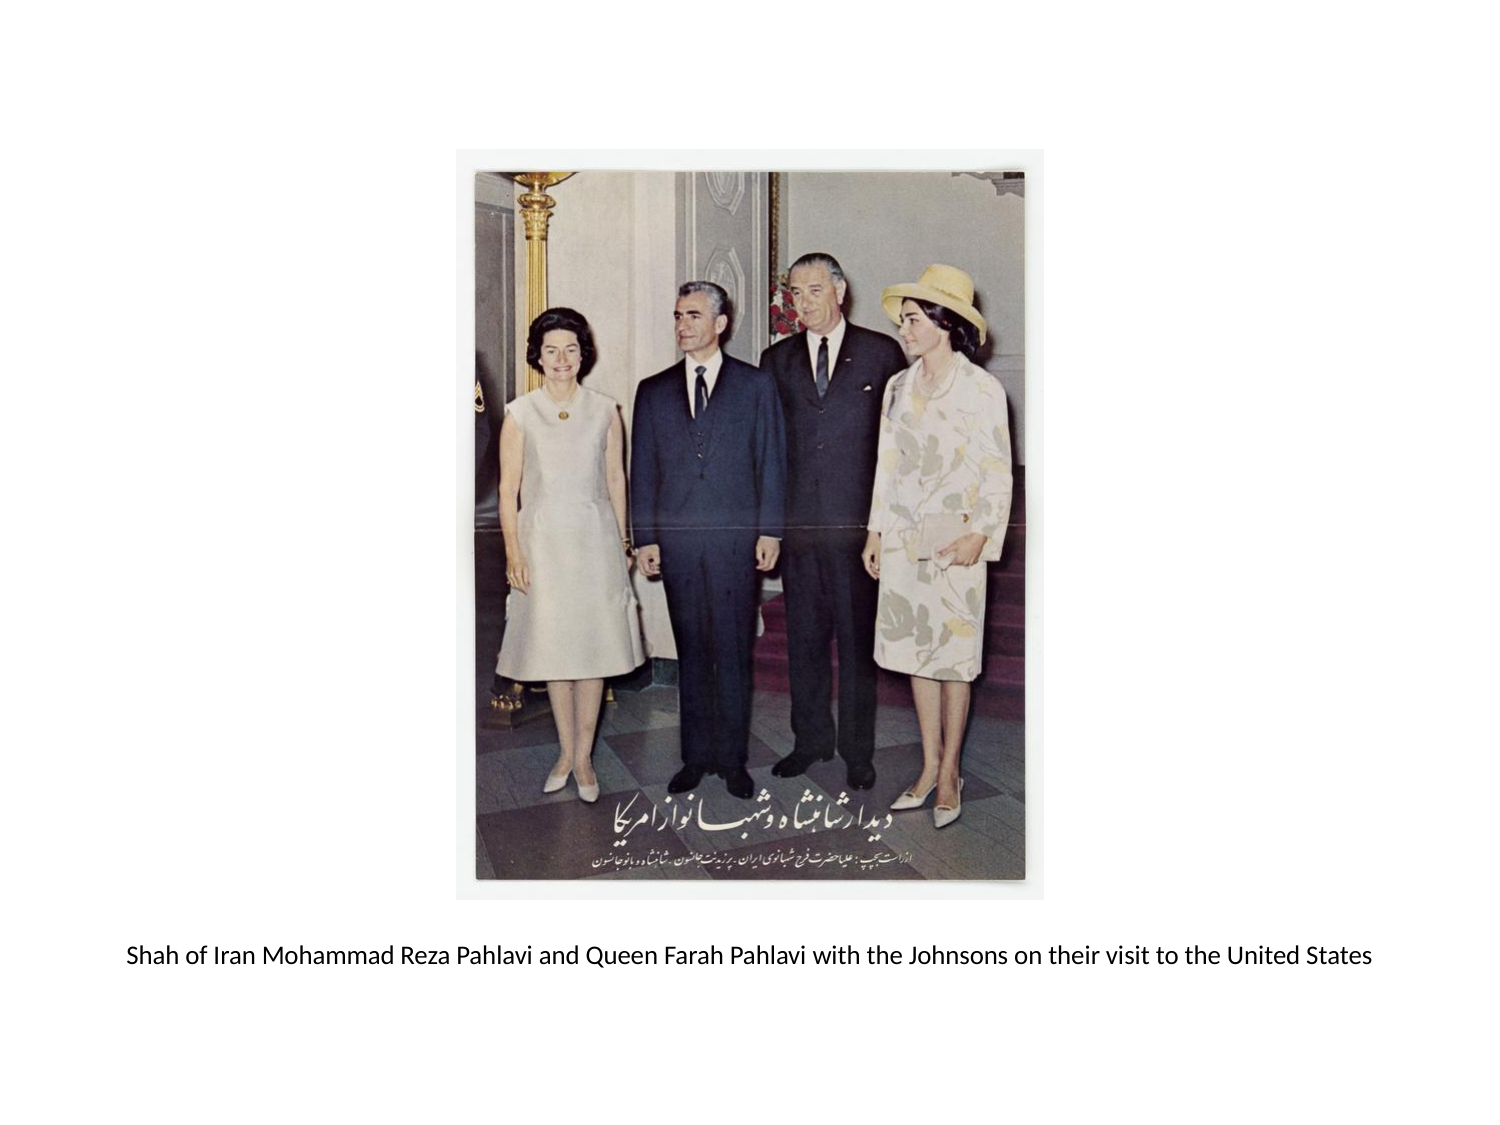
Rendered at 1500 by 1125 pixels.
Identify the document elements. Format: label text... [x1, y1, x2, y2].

text_box Shah of Iran Mohammad Reza Pahlavi and Queen Farah Pahlavi with the Johnsons on their visit to the United States [111, 929, 1389, 978]
picture [456, 149, 1044, 900]
